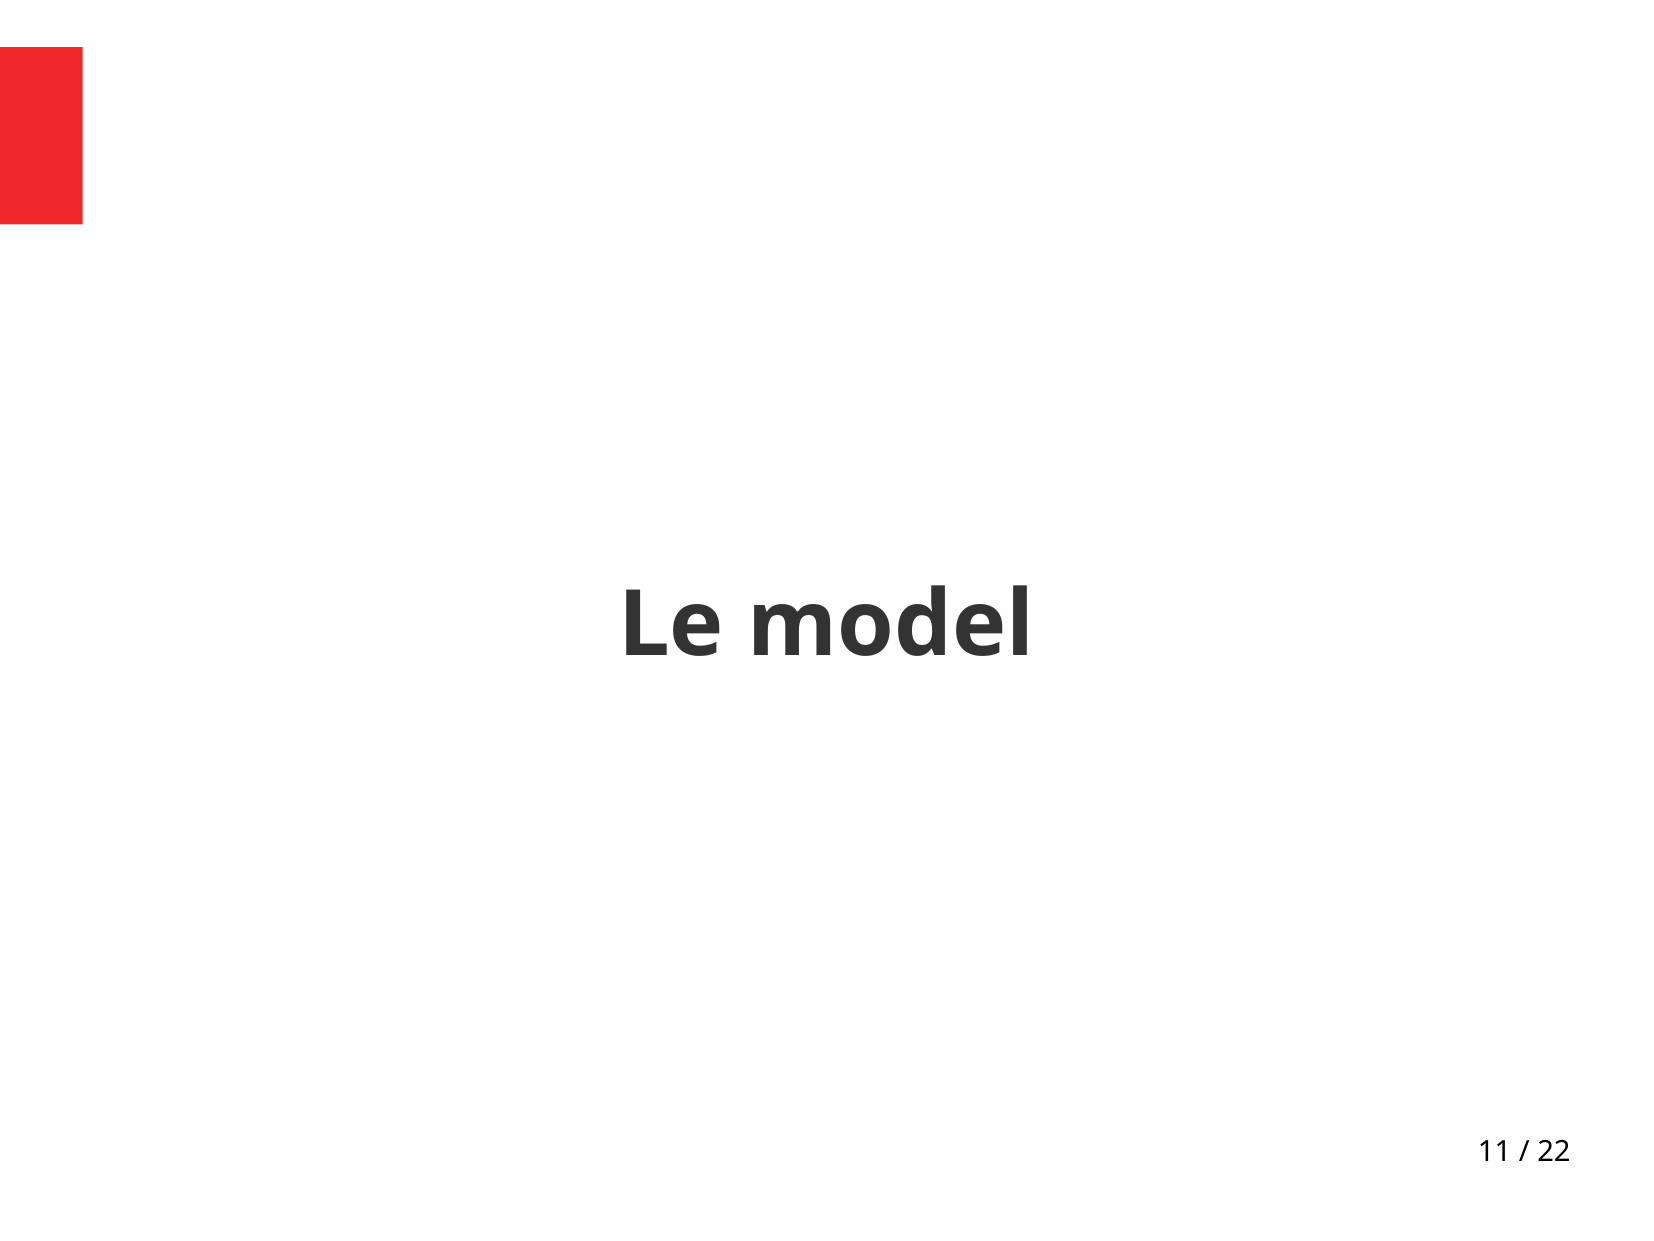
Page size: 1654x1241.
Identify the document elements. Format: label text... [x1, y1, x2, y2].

title Le model [100, 516, 1554, 724]
